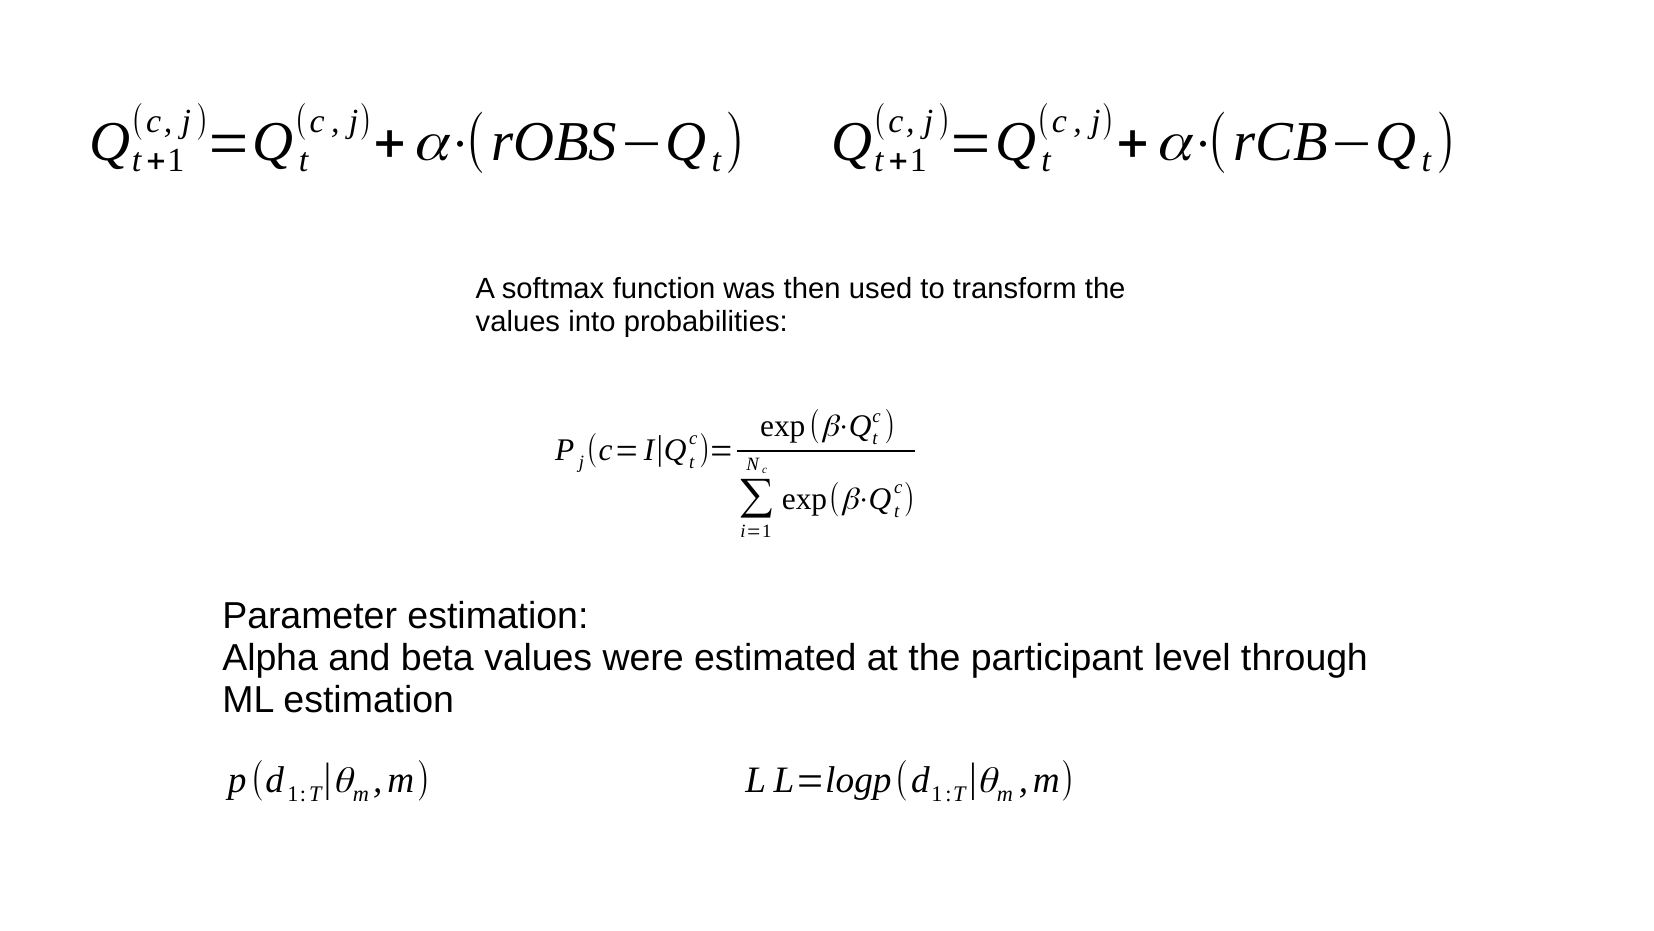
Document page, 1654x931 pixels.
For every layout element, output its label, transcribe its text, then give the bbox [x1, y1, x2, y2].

chart [75, 100, 758, 181]
chart [737, 758, 1081, 807]
text_box A softmax function was then used to transform the values into probabilities: [460, 264, 1156, 346]
chart [817, 100, 1468, 181]
chart [218, 758, 436, 807]
chart [545, 405, 925, 542]
text_box Parameter estimation: Alpha and beta values were estimated at the participant level through ML estimation [207, 587, 1426, 729]
